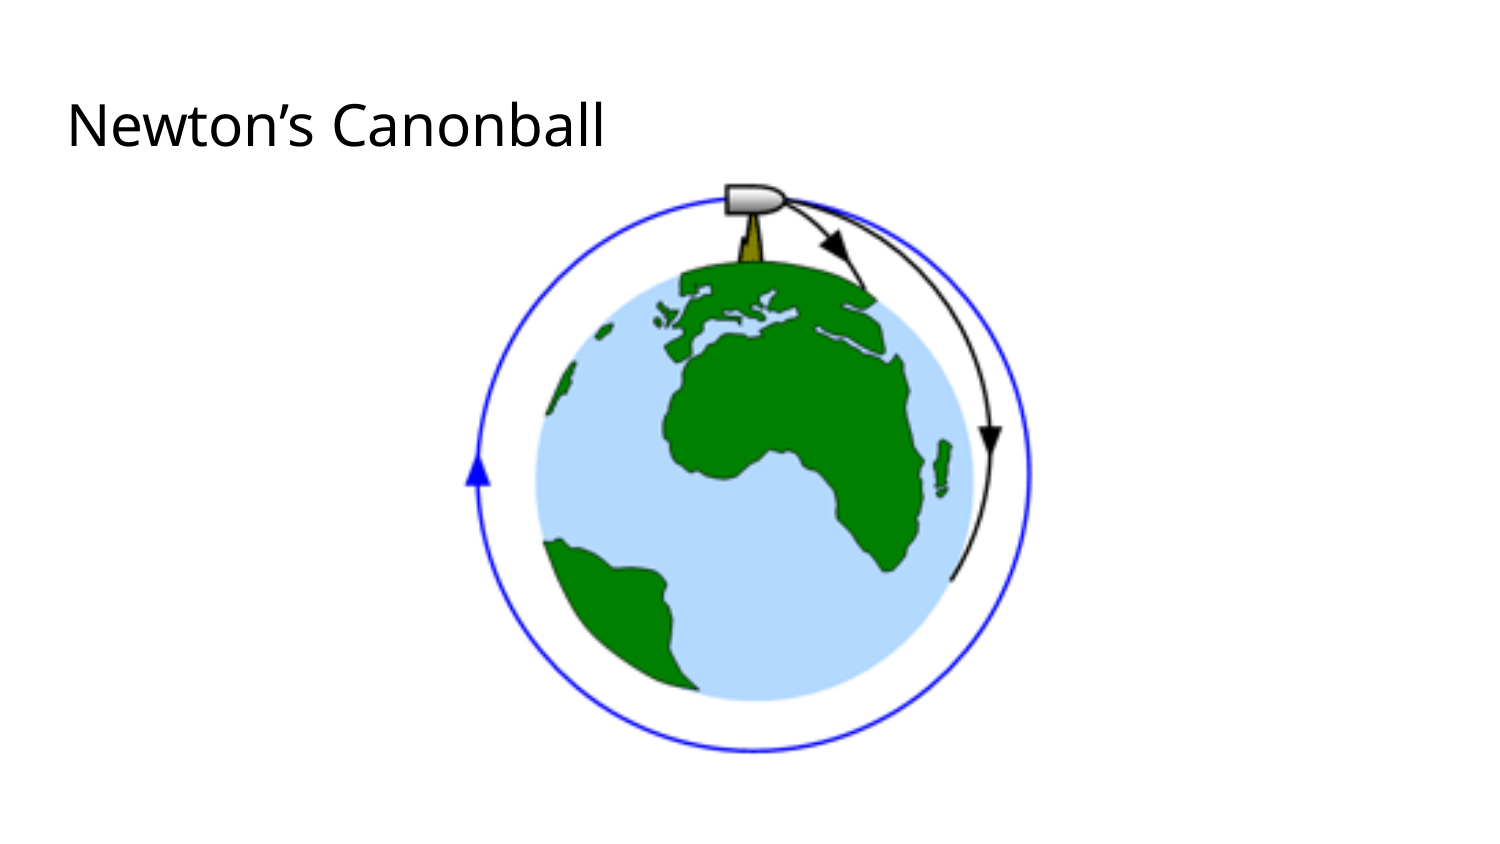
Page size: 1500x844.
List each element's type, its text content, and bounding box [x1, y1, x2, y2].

picture [456, 174, 1044, 765]
title Newton’s Canonball [51, 72, 1449, 167]
